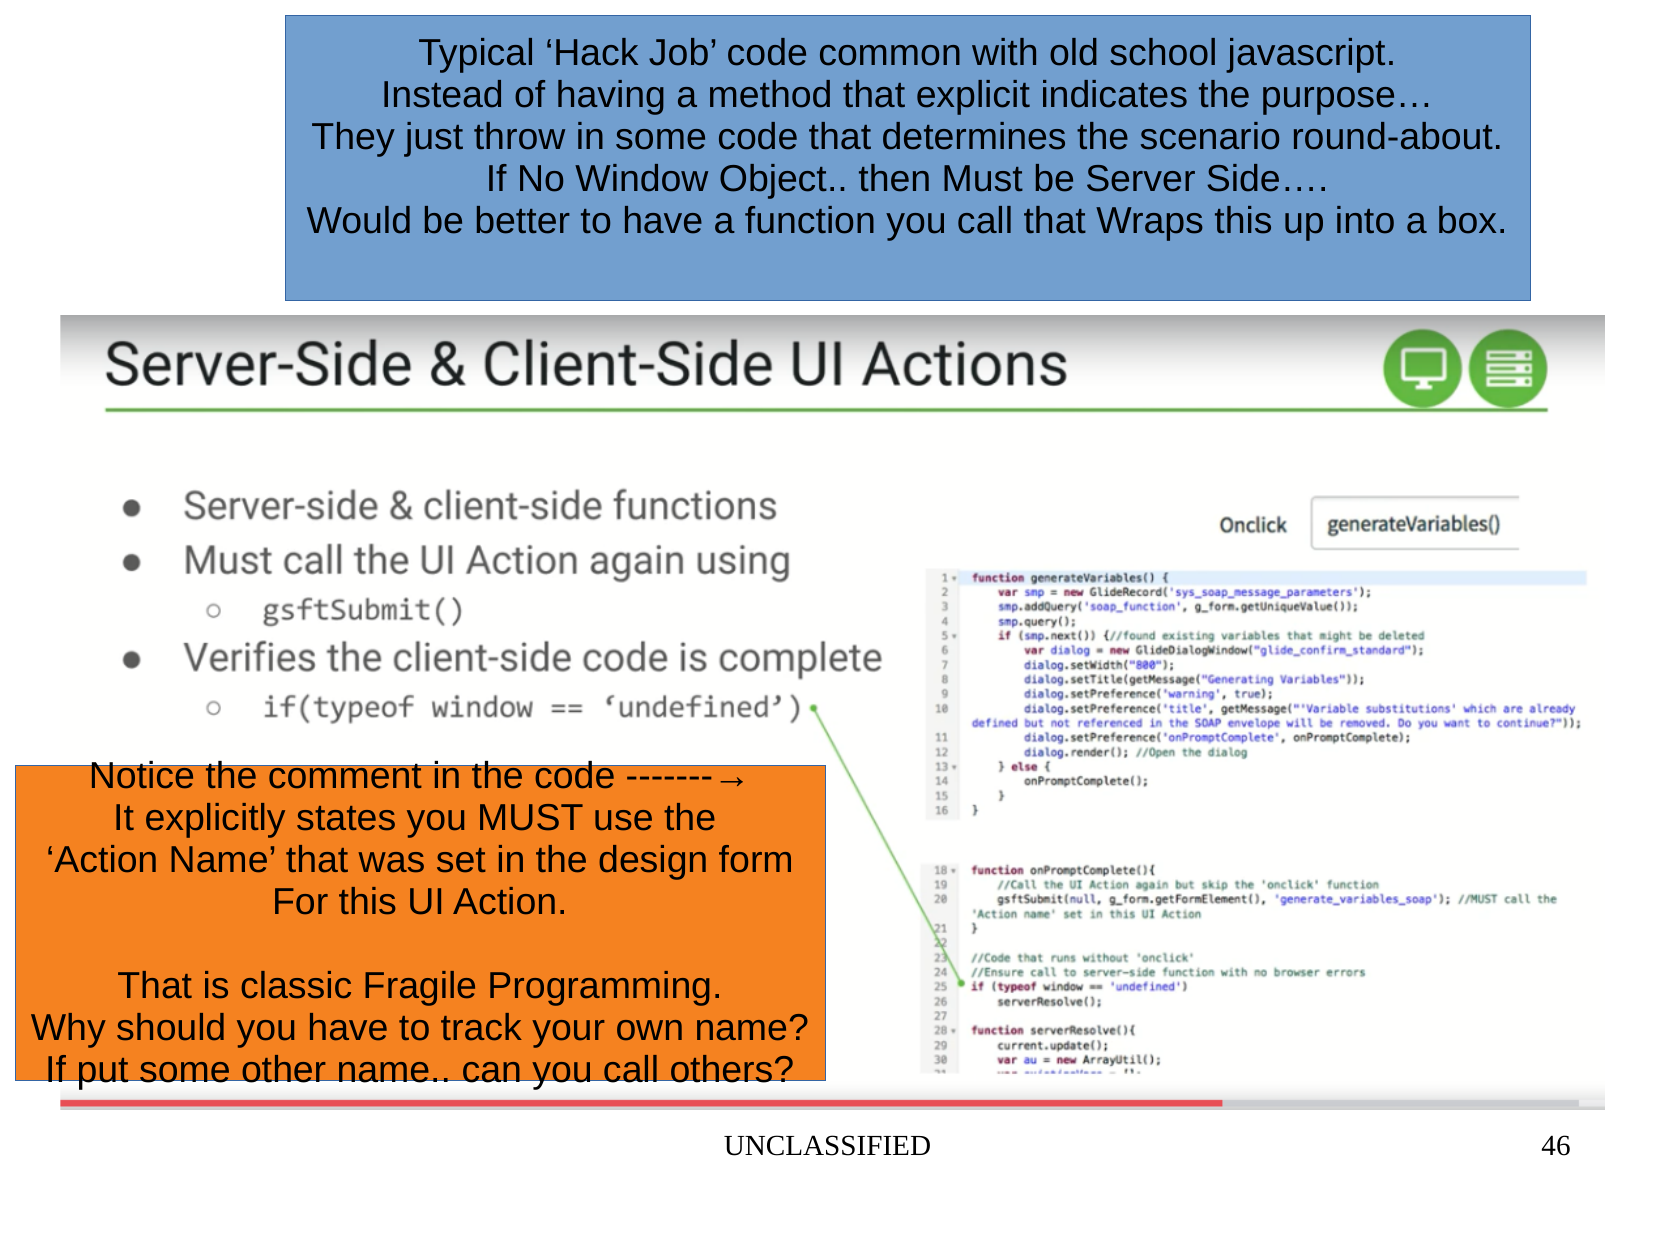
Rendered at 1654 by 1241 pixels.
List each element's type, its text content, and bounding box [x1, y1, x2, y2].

text_box Notice the comment in the code -------→ It explicitly states you MUST use the ‘Action Name’ that was set in the design form For this UI Action. That is classic Fragile Programming. Why should you have to track your own name? If put some other name.. can you call others? [15, 765, 826, 1081]
picture [60, 315, 1606, 1110]
text_box Typical ‘Hack Job’ code common with old school javascript. Instead of having a method that explicit indicates the purpose… They just throw in some code that determines the scenario round-about. If No Window Object.. then Must be Server Side…. Would be better to have a function you call that Wraps this up into a box. [285, 15, 1531, 301]
